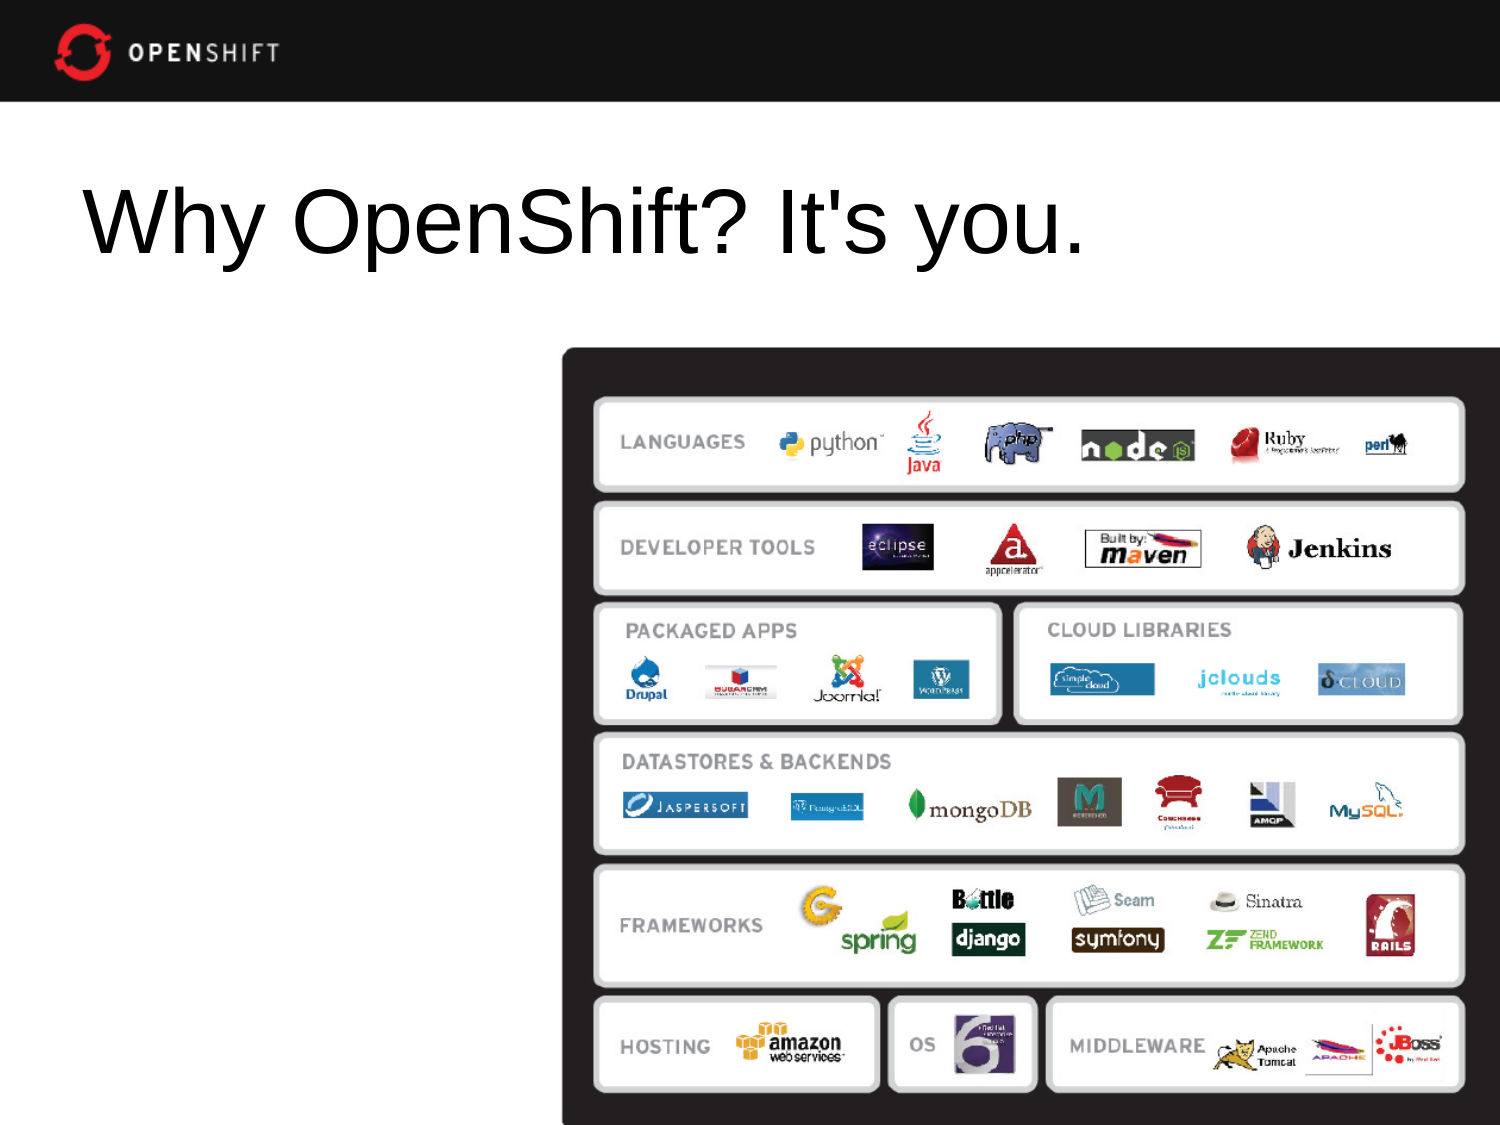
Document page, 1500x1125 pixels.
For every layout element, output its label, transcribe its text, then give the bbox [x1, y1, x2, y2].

picture [0, 0, 1500, 1125]
text_box Why OpenShift? It's you. [68, 154, 1418, 325]
